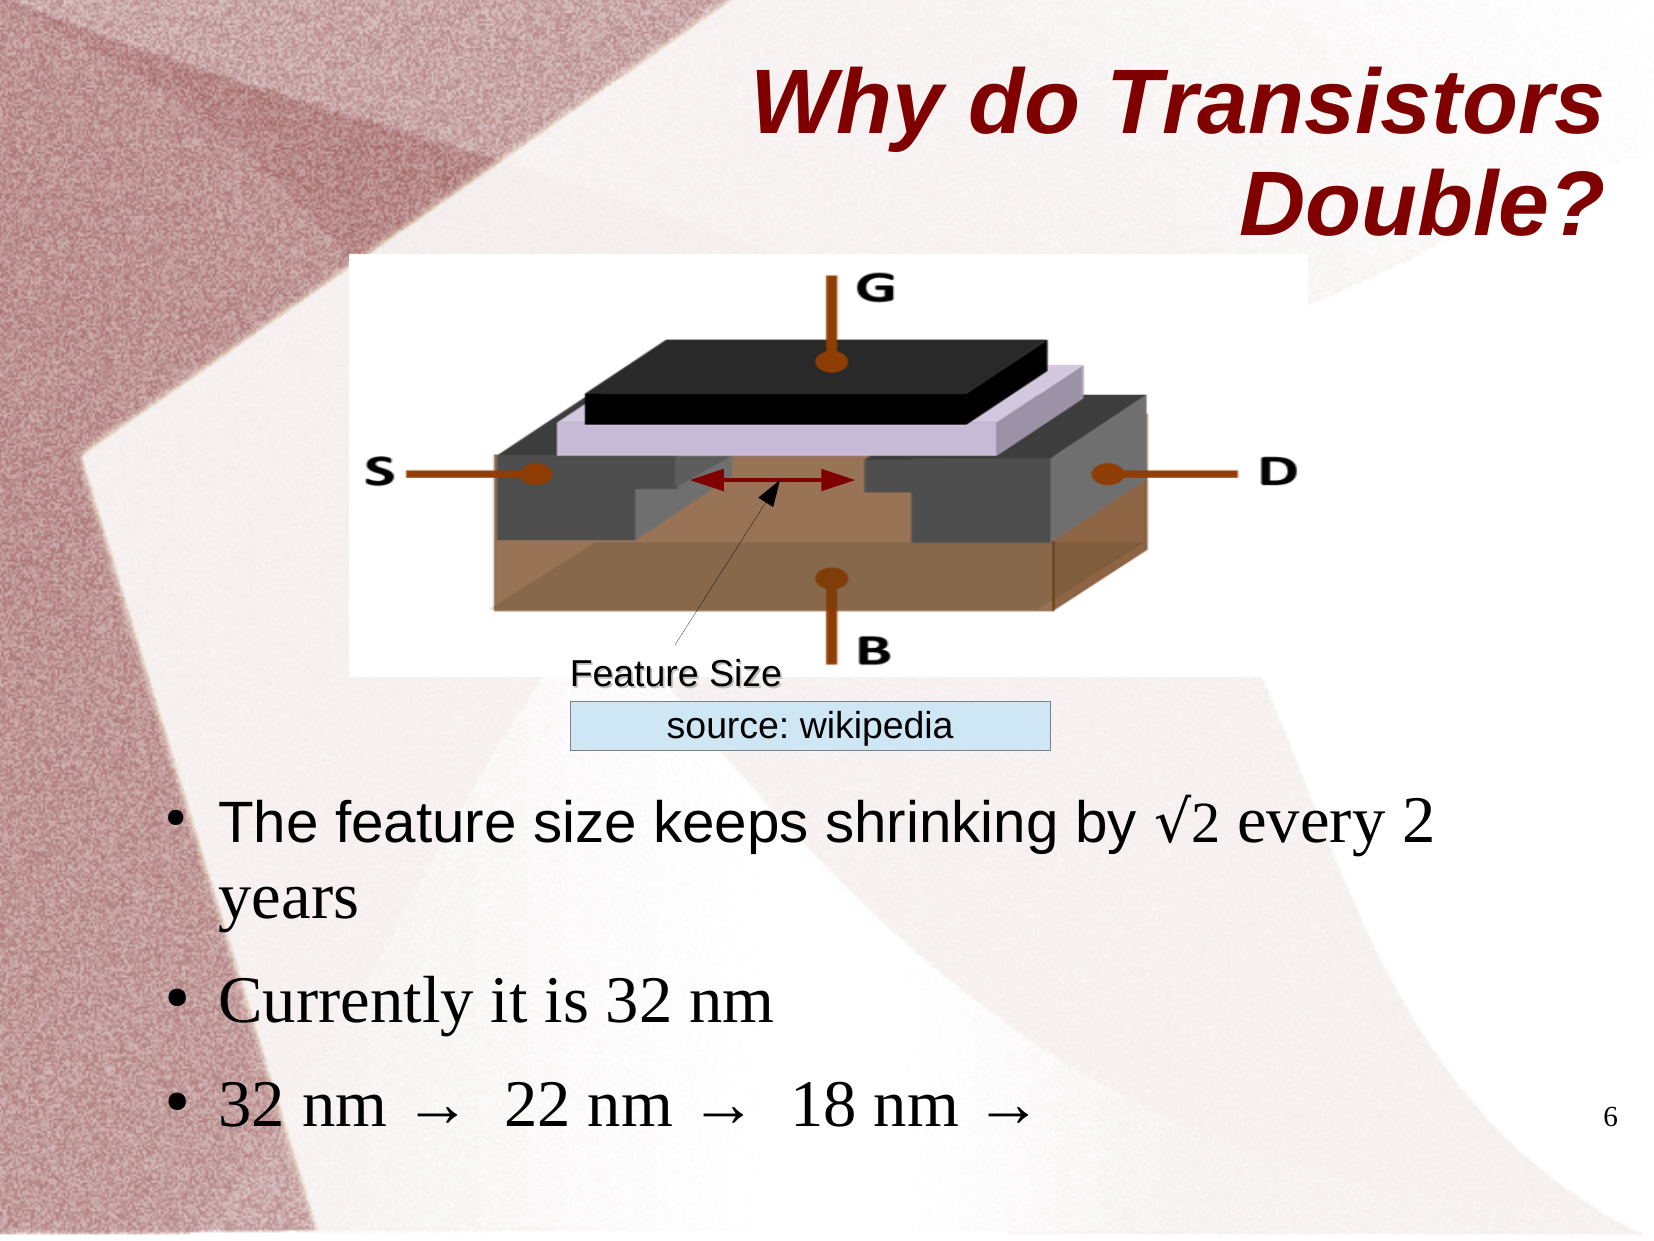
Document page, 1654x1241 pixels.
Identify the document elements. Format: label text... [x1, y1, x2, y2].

text_box Feature Size [555, 645, 797, 702]
title Why do Transistors Double? [596, 49, 1607, 257]
text_box source: wikipedia [570, 701, 1051, 751]
picture [0, 0, 1654, 1241]
list The feature size keeps shrinking by √2 every 2 years Currently it is 32 nm 32 nm → 22 nm → 18 nm → [147, 780, 1506, 1156]
